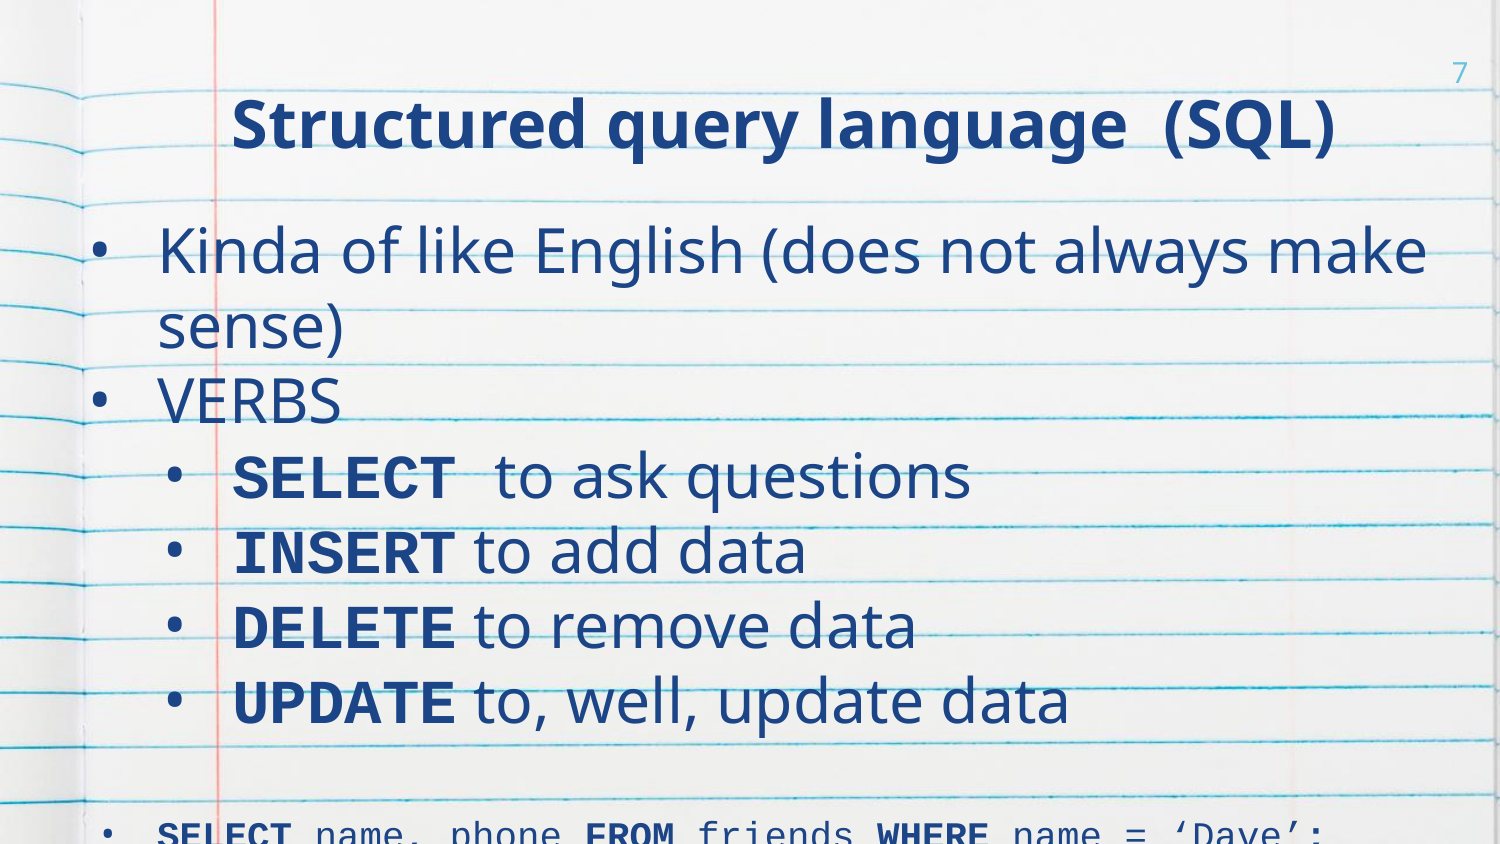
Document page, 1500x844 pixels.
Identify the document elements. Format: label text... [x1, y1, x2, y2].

picture [524, 830, 533, 844]
picture [1019, 830, 1028, 844]
picture [321, 830, 330, 844]
picture [907, 837, 914, 844]
picture [1040, 838, 1049, 844]
picture [1062, 830, 1067, 844]
picture [1085, 830, 1096, 836]
picture [952, 828, 960, 834]
picture [343, 838, 352, 844]
picture [815, 830, 825, 844]
picture [1220, 838, 1229, 844]
picture [615, 828, 623, 834]
picture [636, 827, 645, 844]
picture [794, 830, 803, 844]
title Structured query language (SQL) [231, 21, 1425, 162]
picture [364, 830, 369, 844]
picture [479, 830, 488, 844]
picture [500, 830, 511, 844]
picture [1265, 830, 1276, 836]
picture [0, 0, 1500, 844]
picture [545, 830, 556, 836]
slide_number 1 [1378, 41, 1469, 107]
picture [658, 829, 669, 844]
list Kinda of like English (does not always make sense) VERBS SELECT to ask questions INSERT to add data DELETE to remove data UPDATE to, well, update data SELECT name, phone FROM friends WHERE name = ‘Dave’; [82, 211, 1500, 748]
picture [456, 830, 466, 844]
picture [1198, 826, 1209, 844]
picture [1070, 830, 1074, 844]
picture [770, 830, 781, 836]
picture [372, 830, 376, 844]
picture [388, 830, 399, 836]
